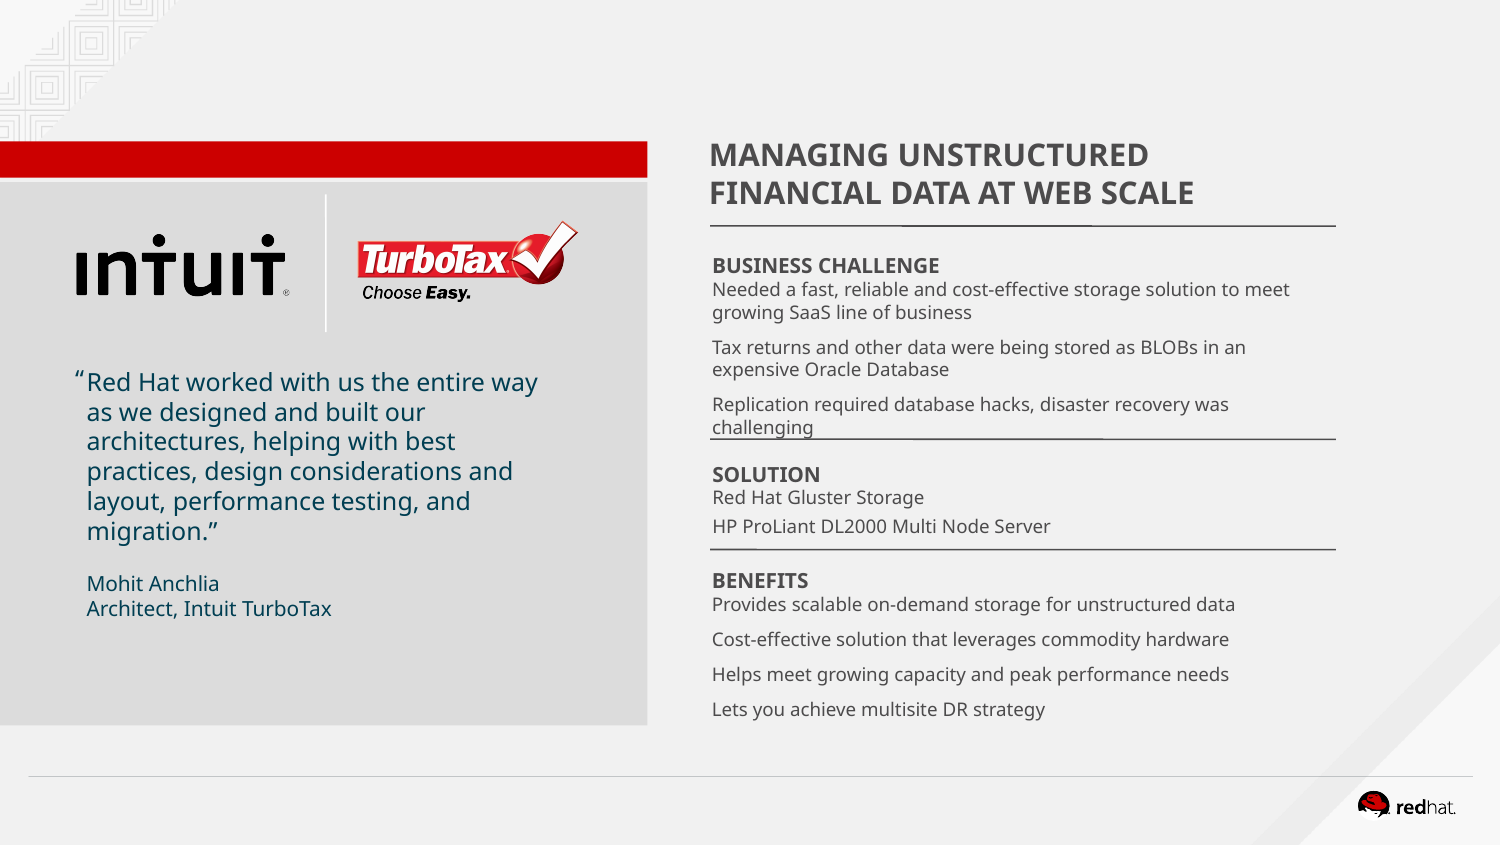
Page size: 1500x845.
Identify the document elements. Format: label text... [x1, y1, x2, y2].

text_box MANAGING UNSTRUCTURED FINANCIAL DATA AT WEB SCALE [699, 131, 1326, 223]
text_box [0, 141, 648, 178]
text_box BENEFITS Provides scalable on-demand storage for unstructured data Cost-effective solution that leverages commodity hardware Helps meet growing capacity and peak performance needs Lets you achieve multisite DR strategy [702, 563, 1273, 801]
picture [48, 204, 315, 326]
text_box SOLUTION Red Hat Gluster Storage HP ProLiant DL2000 Multi Node Server [703, 456, 1371, 534]
text_box Red Hat worked with us the entire way as we designed and built our architectures, helping with best practices, design considerations and layout, performance testing, and migration.” Mohit Anchlia Architect, Intuit TurboTax [77, 361, 573, 661]
picture [316, 198, 609, 331]
text_box “ [75, 370, 104, 407]
text_box BUSINESS CHALLENGE Needed a fast, reliable and cost-effective storage solution to meet growing SaaS line of business Tax returns and other data were being stored as BLOBs in an expensive Oracle Database Replication required database hacks, disaster recovery was challenging [703, 248, 1326, 417]
picture [0, 0, 1500, 845]
text_box [0, 182, 648, 726]
